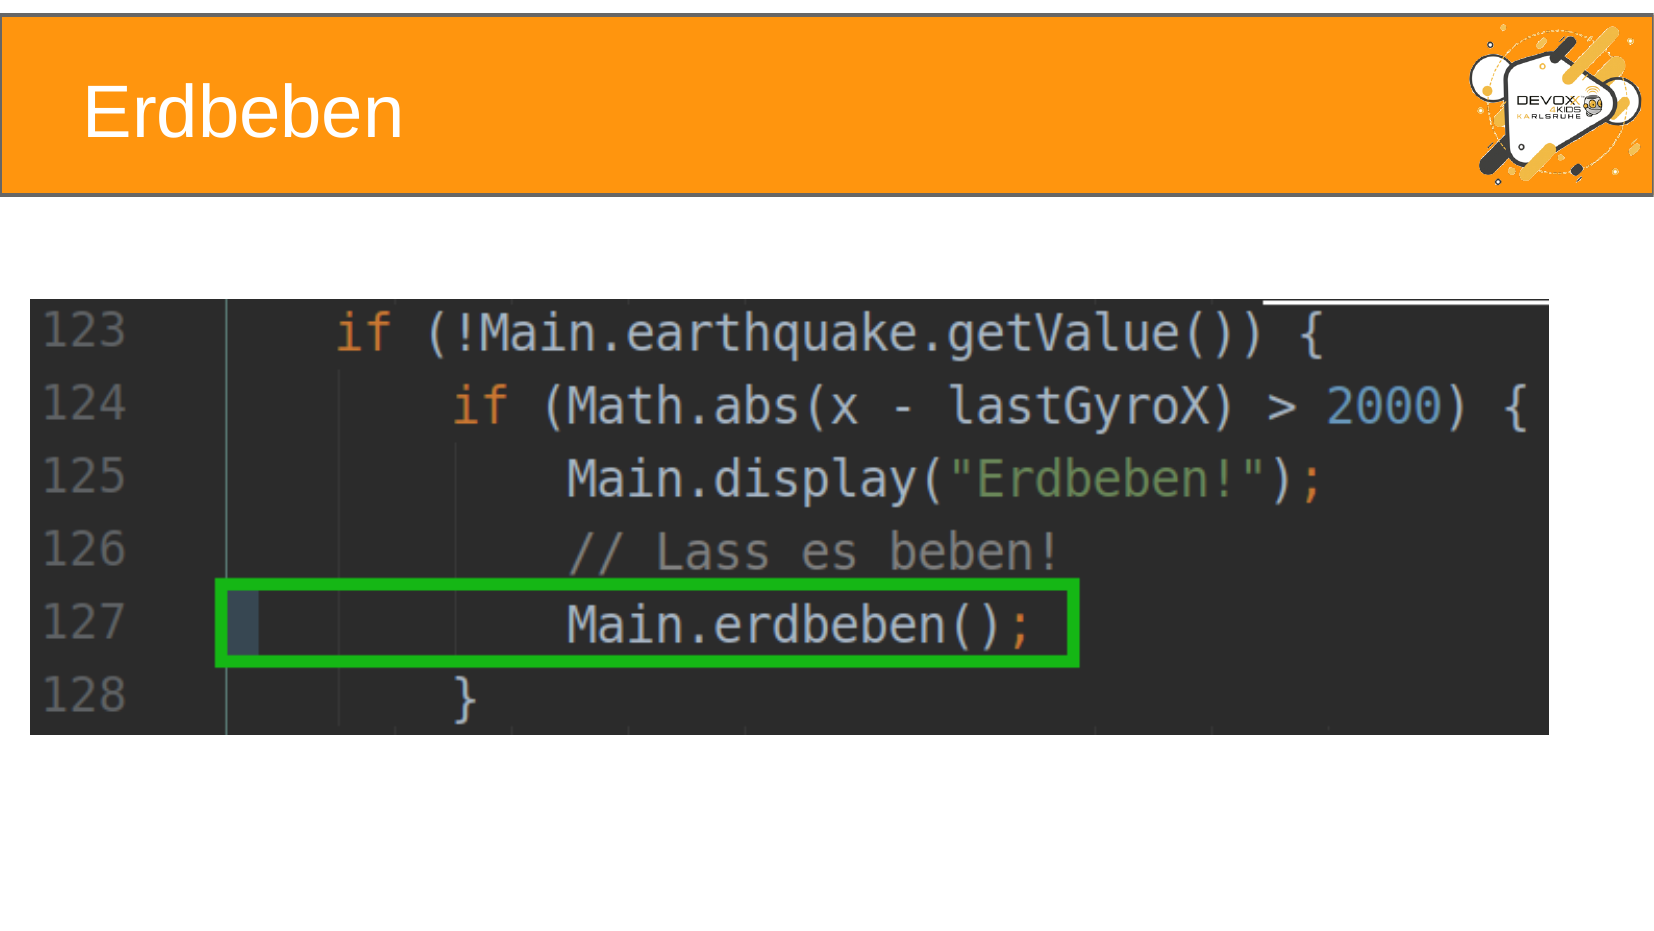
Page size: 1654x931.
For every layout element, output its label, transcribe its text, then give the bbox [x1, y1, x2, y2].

picture [30, 299, 1549, 736]
picture [1455, 14, 1654, 195]
title Erdbeben [82, 34, 1235, 190]
